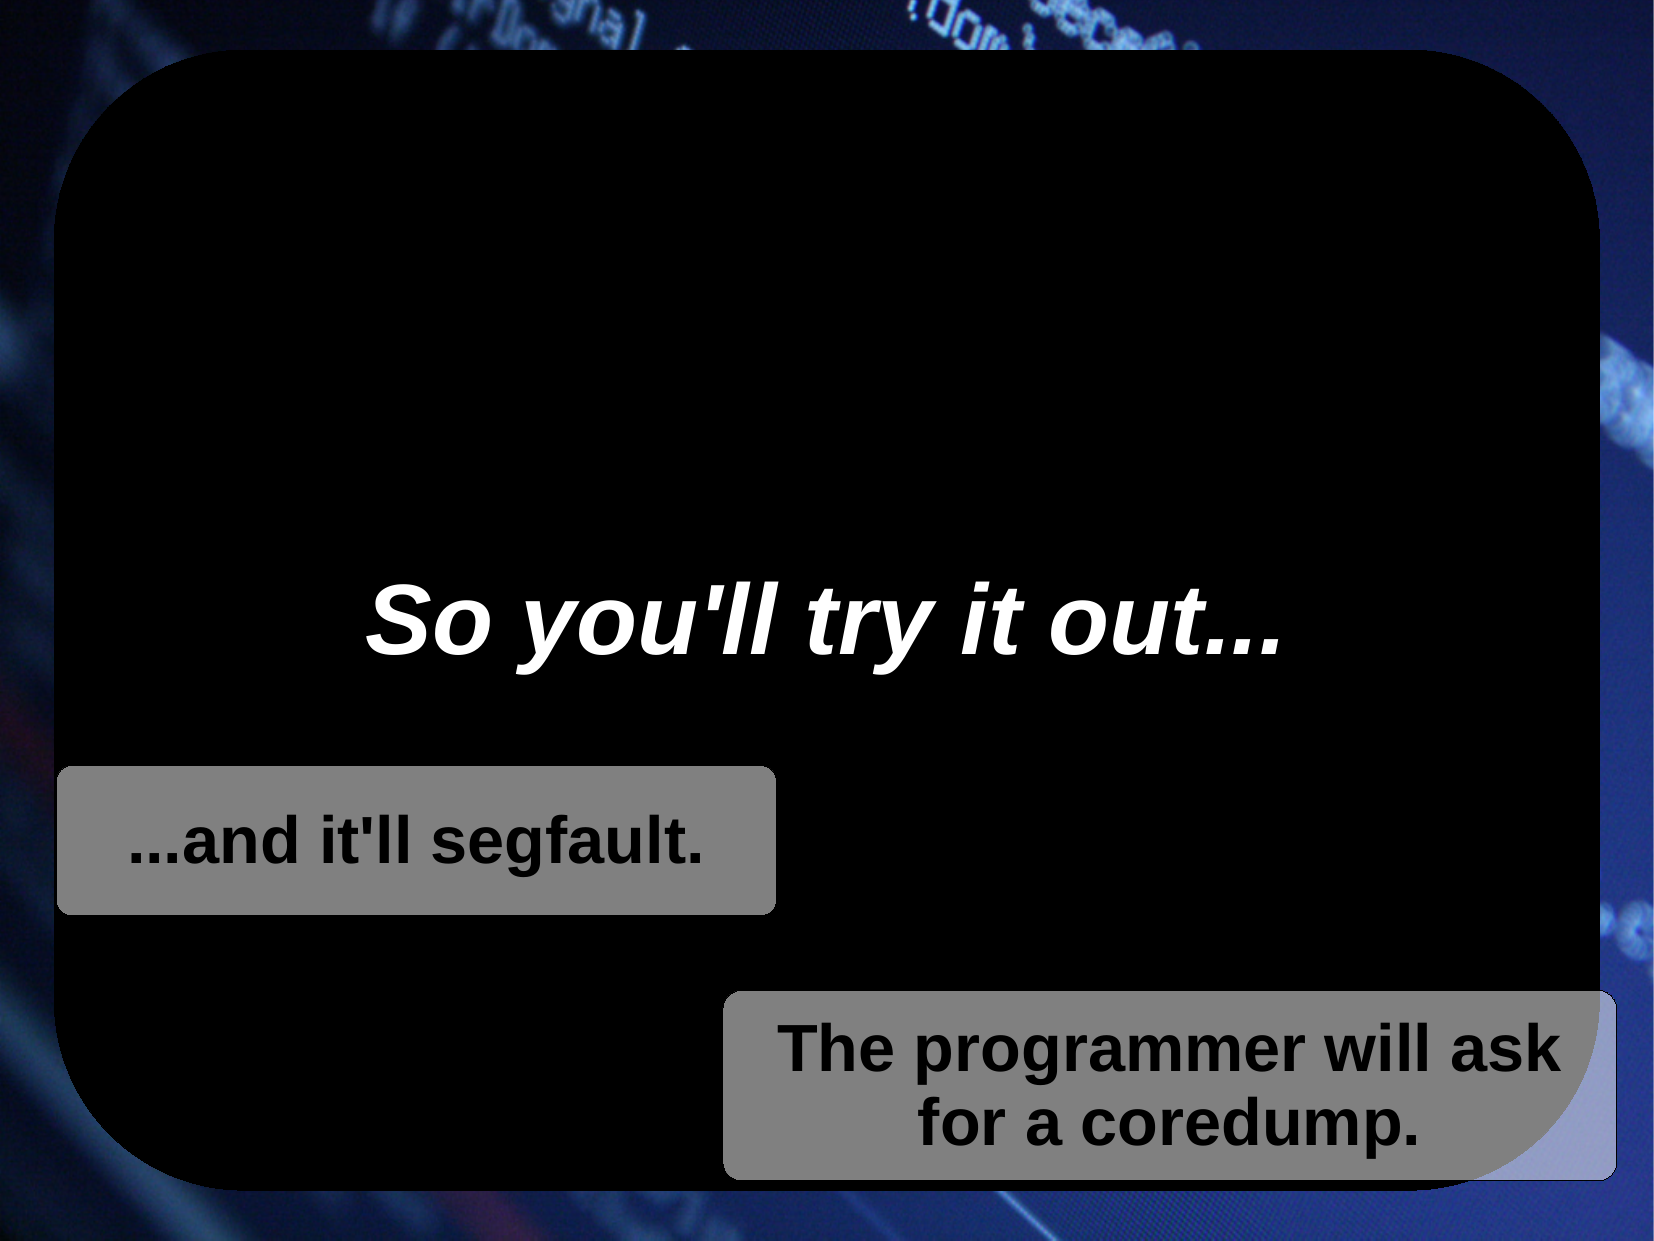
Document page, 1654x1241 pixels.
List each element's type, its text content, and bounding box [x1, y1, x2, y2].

picture [0, 0, 1654, 1241]
text_box The programmer will ask for a coredump. [722, 990, 1617, 1181]
text_box So you'll try it out... [54, 50, 1600, 1191]
text_box ...and it'll segfault. [56, 765, 777, 916]
